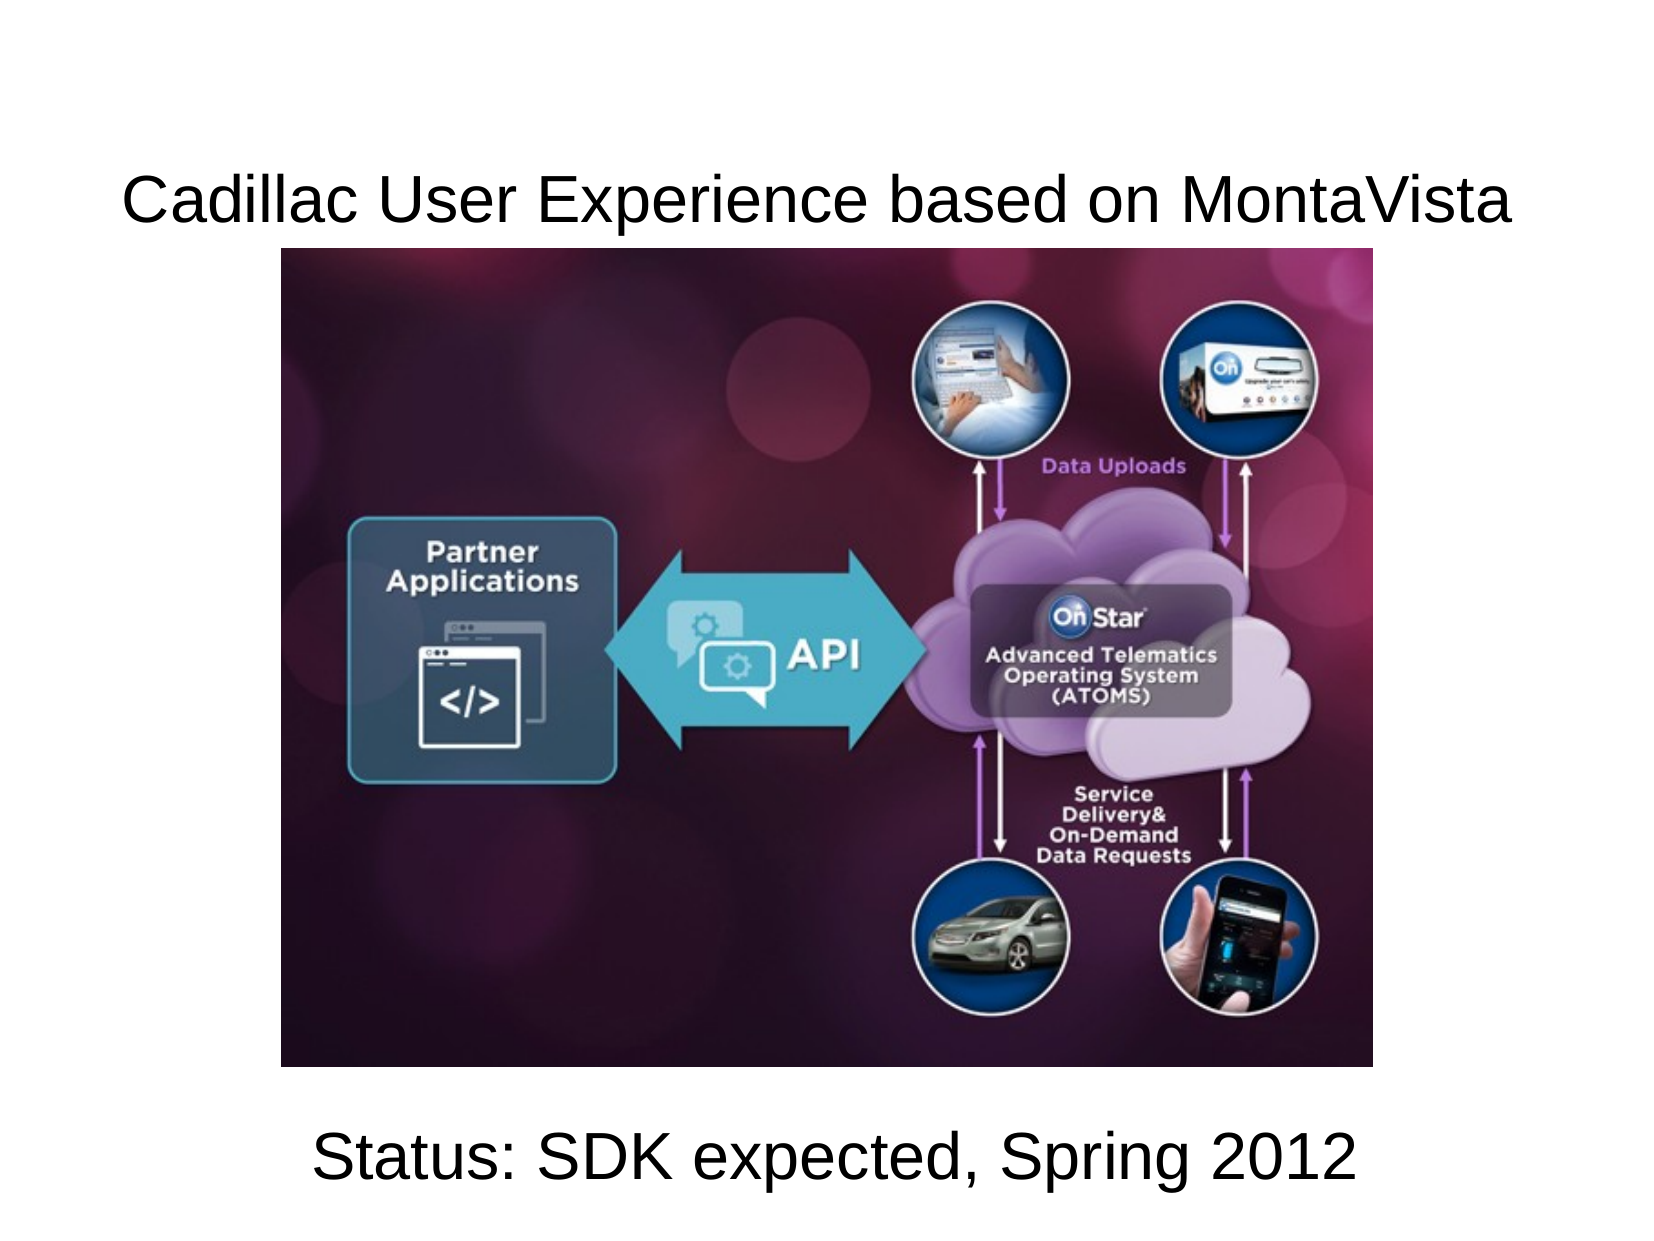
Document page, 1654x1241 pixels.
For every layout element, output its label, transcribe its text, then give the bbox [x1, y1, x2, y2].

title Cadillac User Experience based on MontaVista [82, 96, 1571, 304]
text_box Status: SDK expected, Spring 2012 [277, 1111, 1376, 1202]
picture [281, 248, 1373, 1067]
